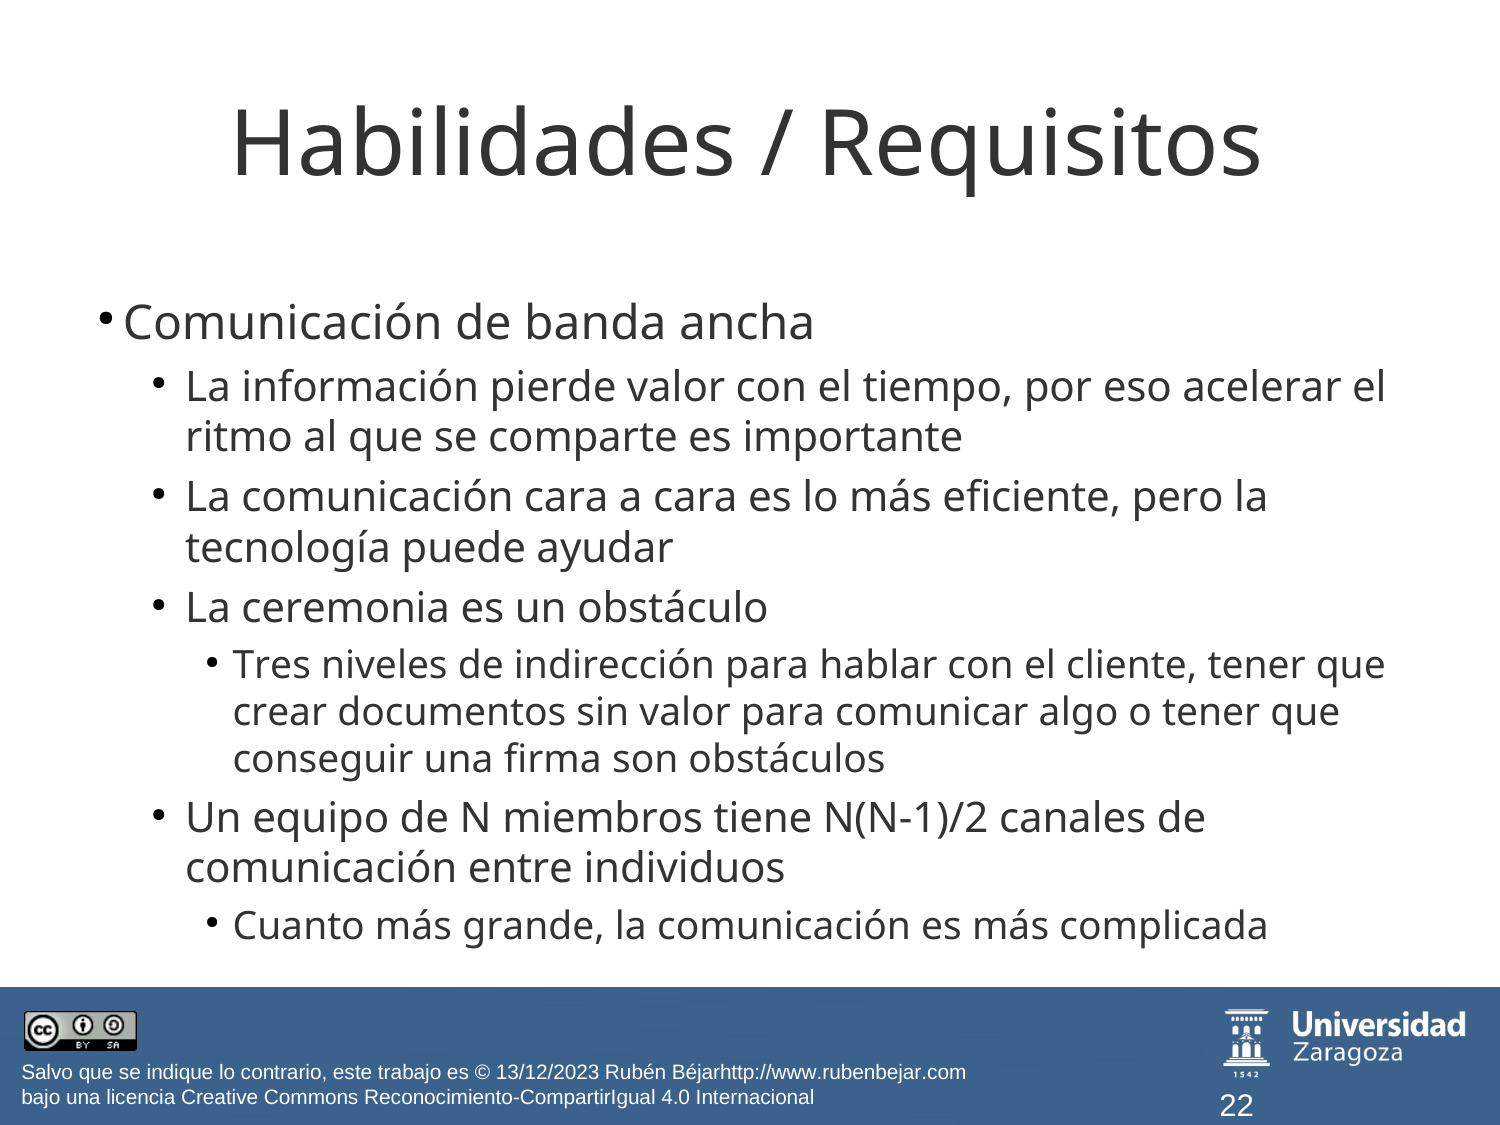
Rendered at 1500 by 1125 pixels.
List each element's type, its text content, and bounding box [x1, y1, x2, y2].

title Habilidades / Requisitos [74, 21, 1420, 257]
picture [0, 987, 1500, 1125]
list Comunicación de banda ancha La información pierde valor con el tiempo, por eso acelerar el ritmo al que se comparte es importante La comunicación cara a cara es lo más eficiente, pero la tecnología puede ayudar La ceremonia es un obstáculo Tres niveles de indirección para hablar con el cliente, tener que crear documentos sin valor para comunicar algo o tener que conseguir una firma son obstáculos Un equipo de N miembros tiene N(N-1)/2 canales de comunicación entre individuos Cuanto más grande, la comunicación es más complicada [82, 283, 1418, 957]
